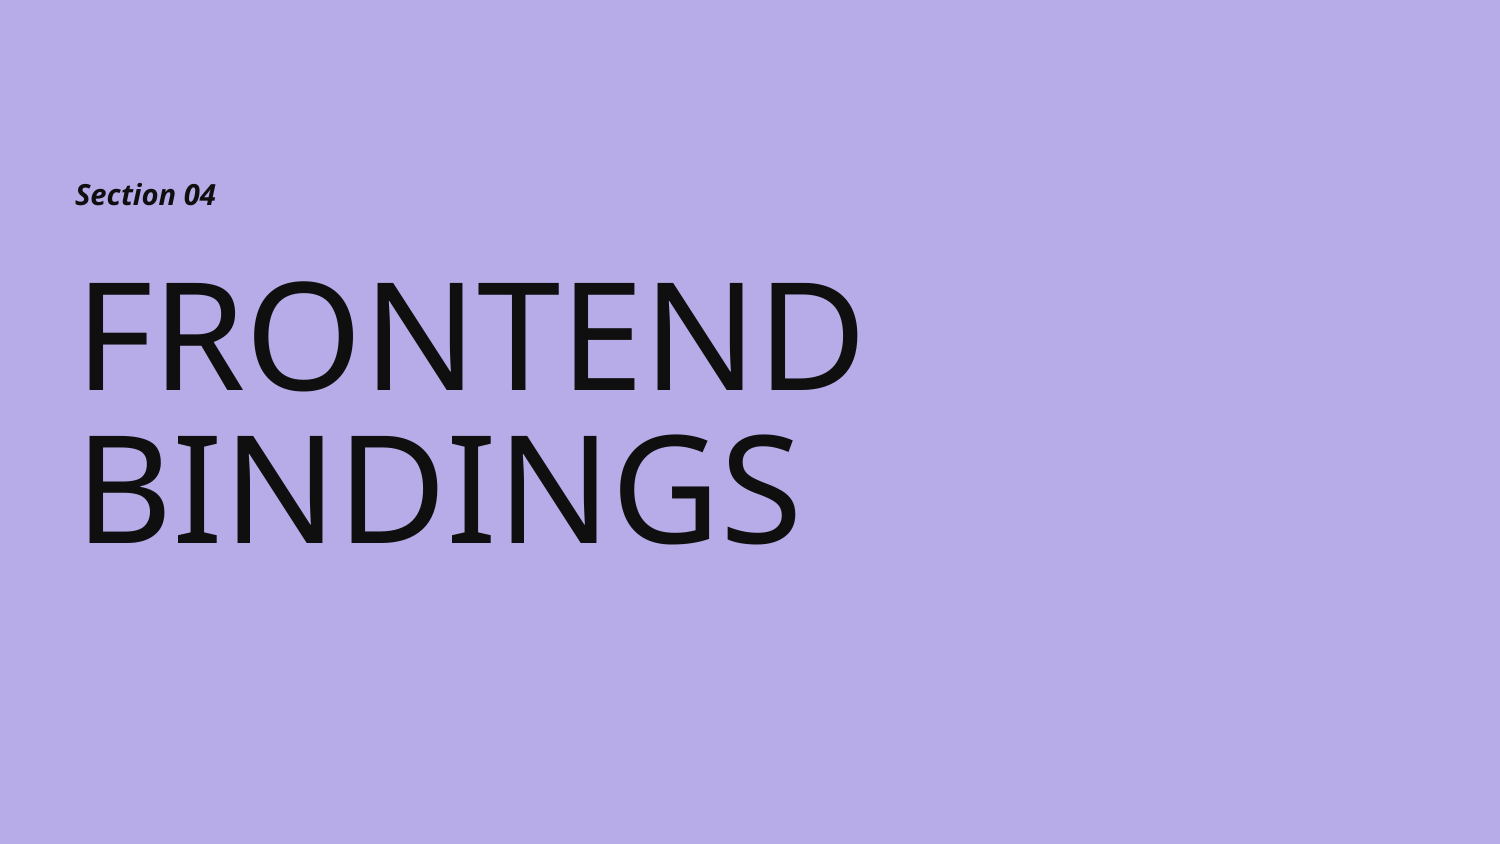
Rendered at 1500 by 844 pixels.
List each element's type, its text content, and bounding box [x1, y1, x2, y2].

title FRONTEND BINDINGS [822, 268, 1425, 575]
subtitle Section 04 [75, 171, 822, 661]
